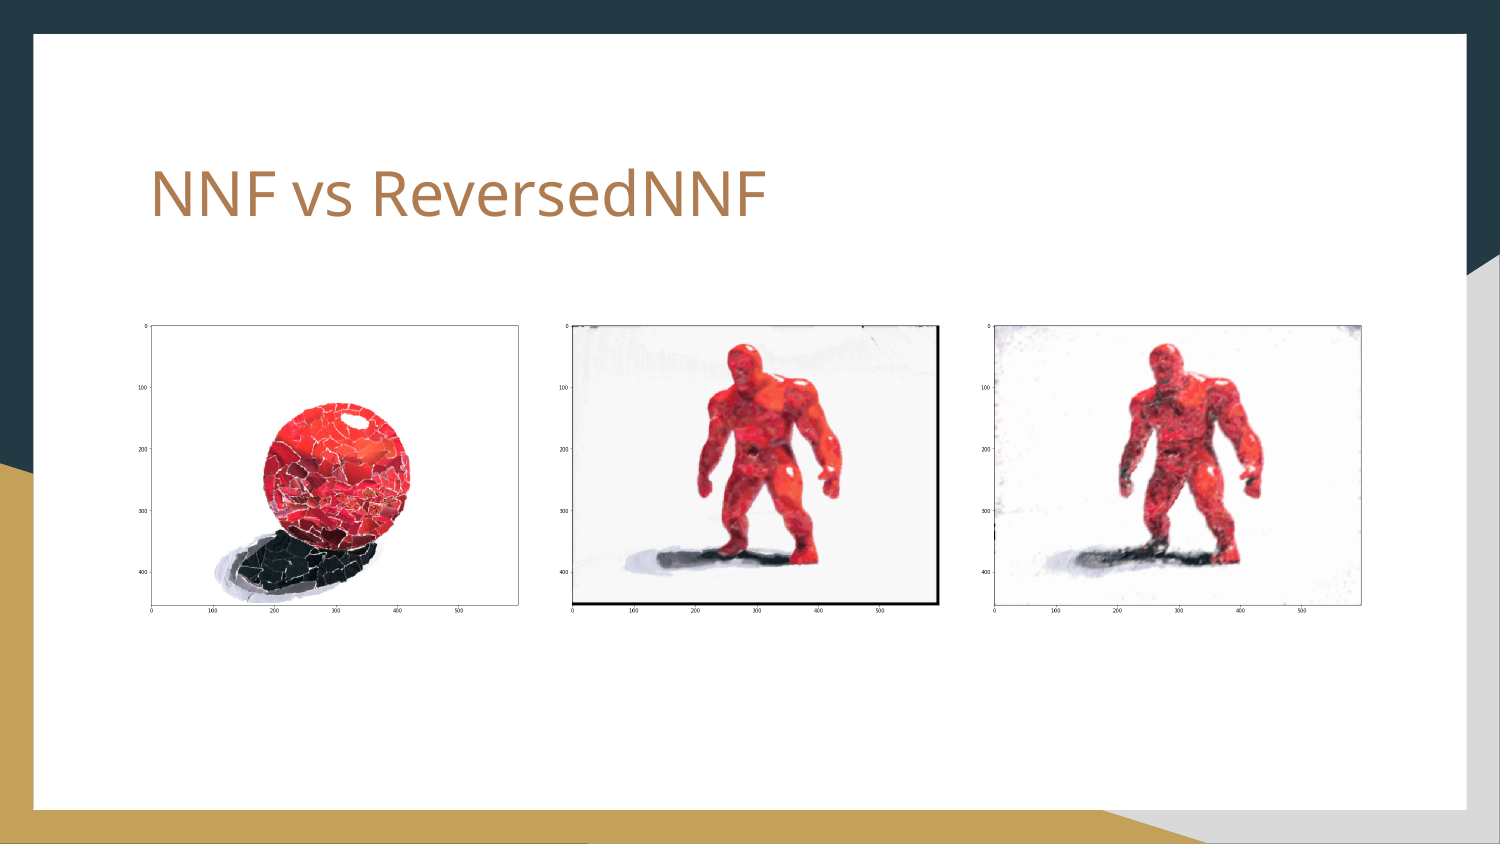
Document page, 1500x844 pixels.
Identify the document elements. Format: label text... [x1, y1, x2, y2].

picture [977, 320, 1366, 617]
picture [555, 320, 944, 617]
title NNF vs ReversedNNF [134, 138, 1366, 296]
picture [134, 320, 523, 617]
